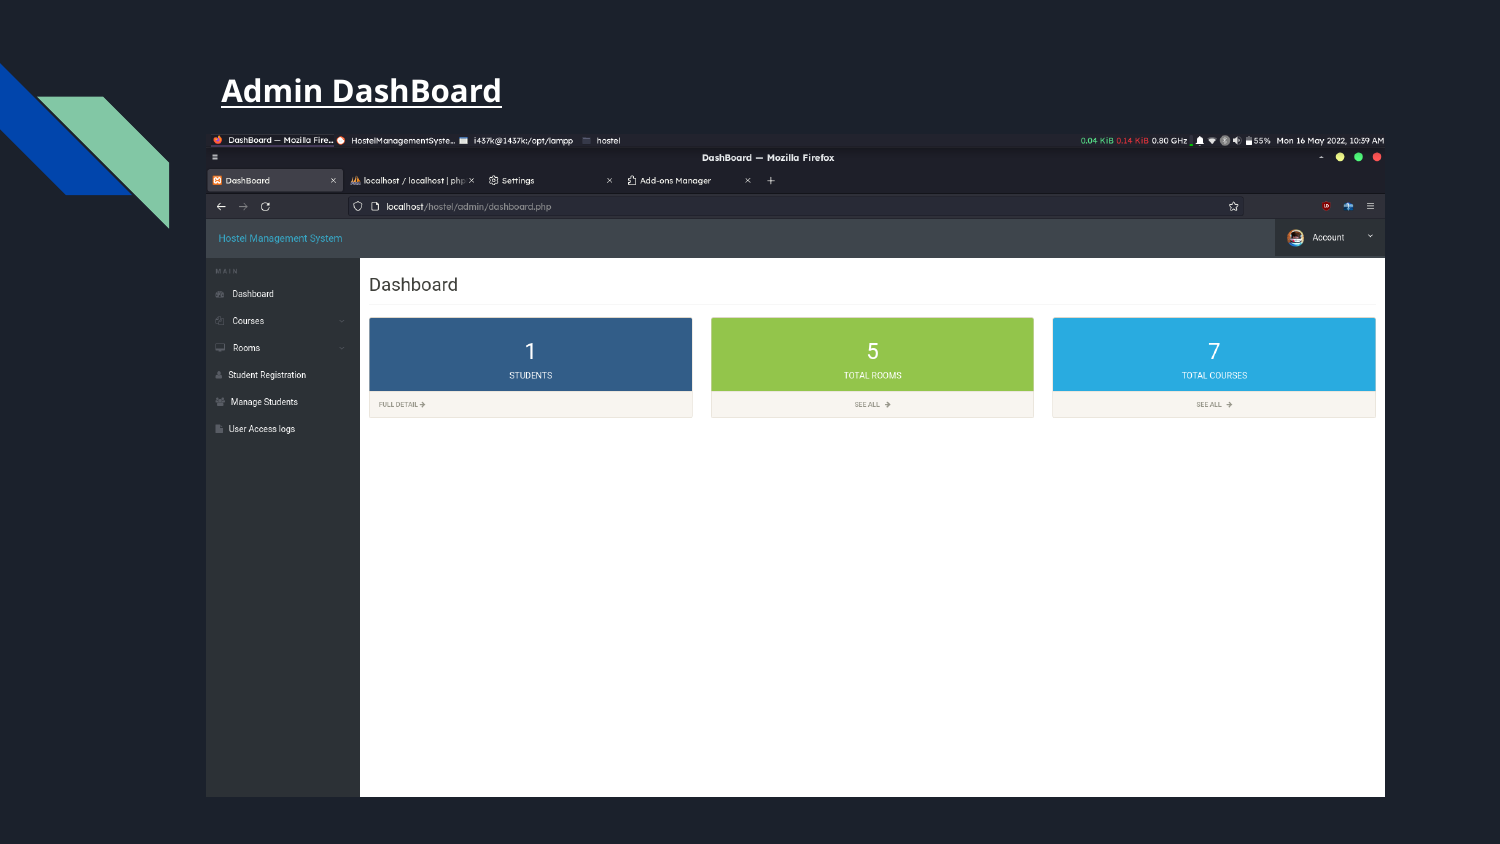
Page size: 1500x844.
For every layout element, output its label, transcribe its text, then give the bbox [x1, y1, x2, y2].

text_box Admin DashBoard [206, 64, 827, 118]
picture [206, 134, 1385, 798]
